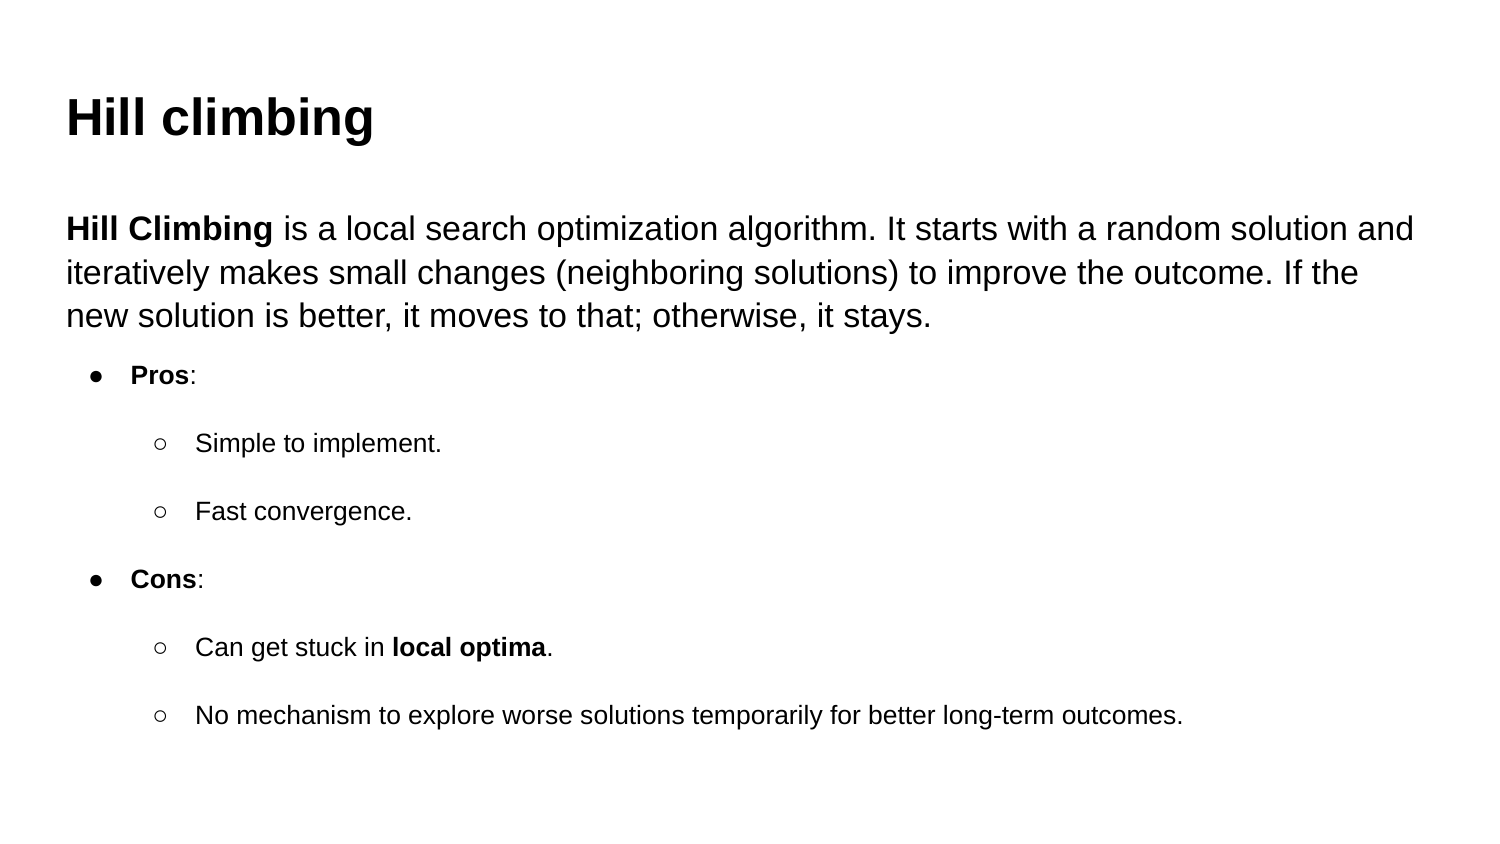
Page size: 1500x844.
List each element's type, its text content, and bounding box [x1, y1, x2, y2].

title Hill climbing [51, 72, 1449, 167]
list Hill Climbing is a local search optimization algorithm. It starts with a random solution and iteratively makes small changes (neighboring solutions) to improve the outcome. If the new solution is better, it moves to that; otherwise, it stays. Pros: Simple to implement. Fast convergence. Cons: Can get stuck in local optima. No mechanism to explore worse solutions temporarily for better long-term outcomes. [51, 189, 1449, 750]
